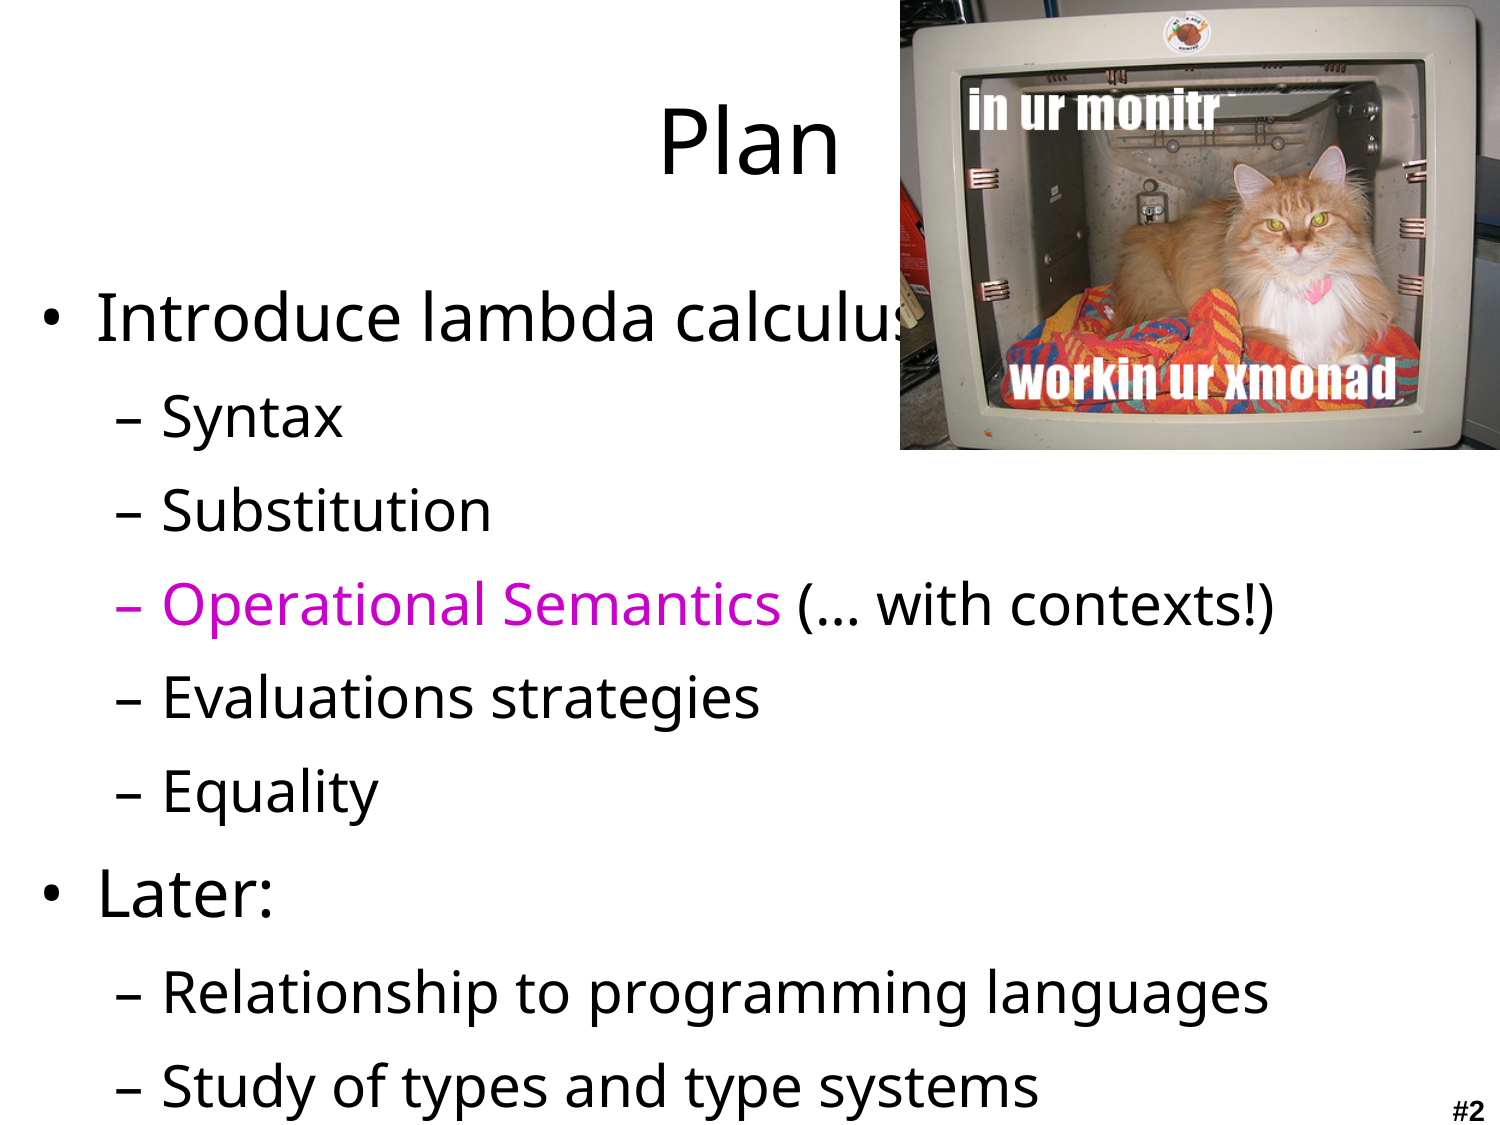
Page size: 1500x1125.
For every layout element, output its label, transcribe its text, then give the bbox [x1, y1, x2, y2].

title Plan [24, 45, 900, 233]
list Introduce lambda calculus Syntax Substitution Operational Semantics (… with contexts!) Evaluations strategies Equality Later: Relationship to programming languages Study of types and type systems [24, 262, 1476, 1101]
picture [900, 0, 1500, 450]
